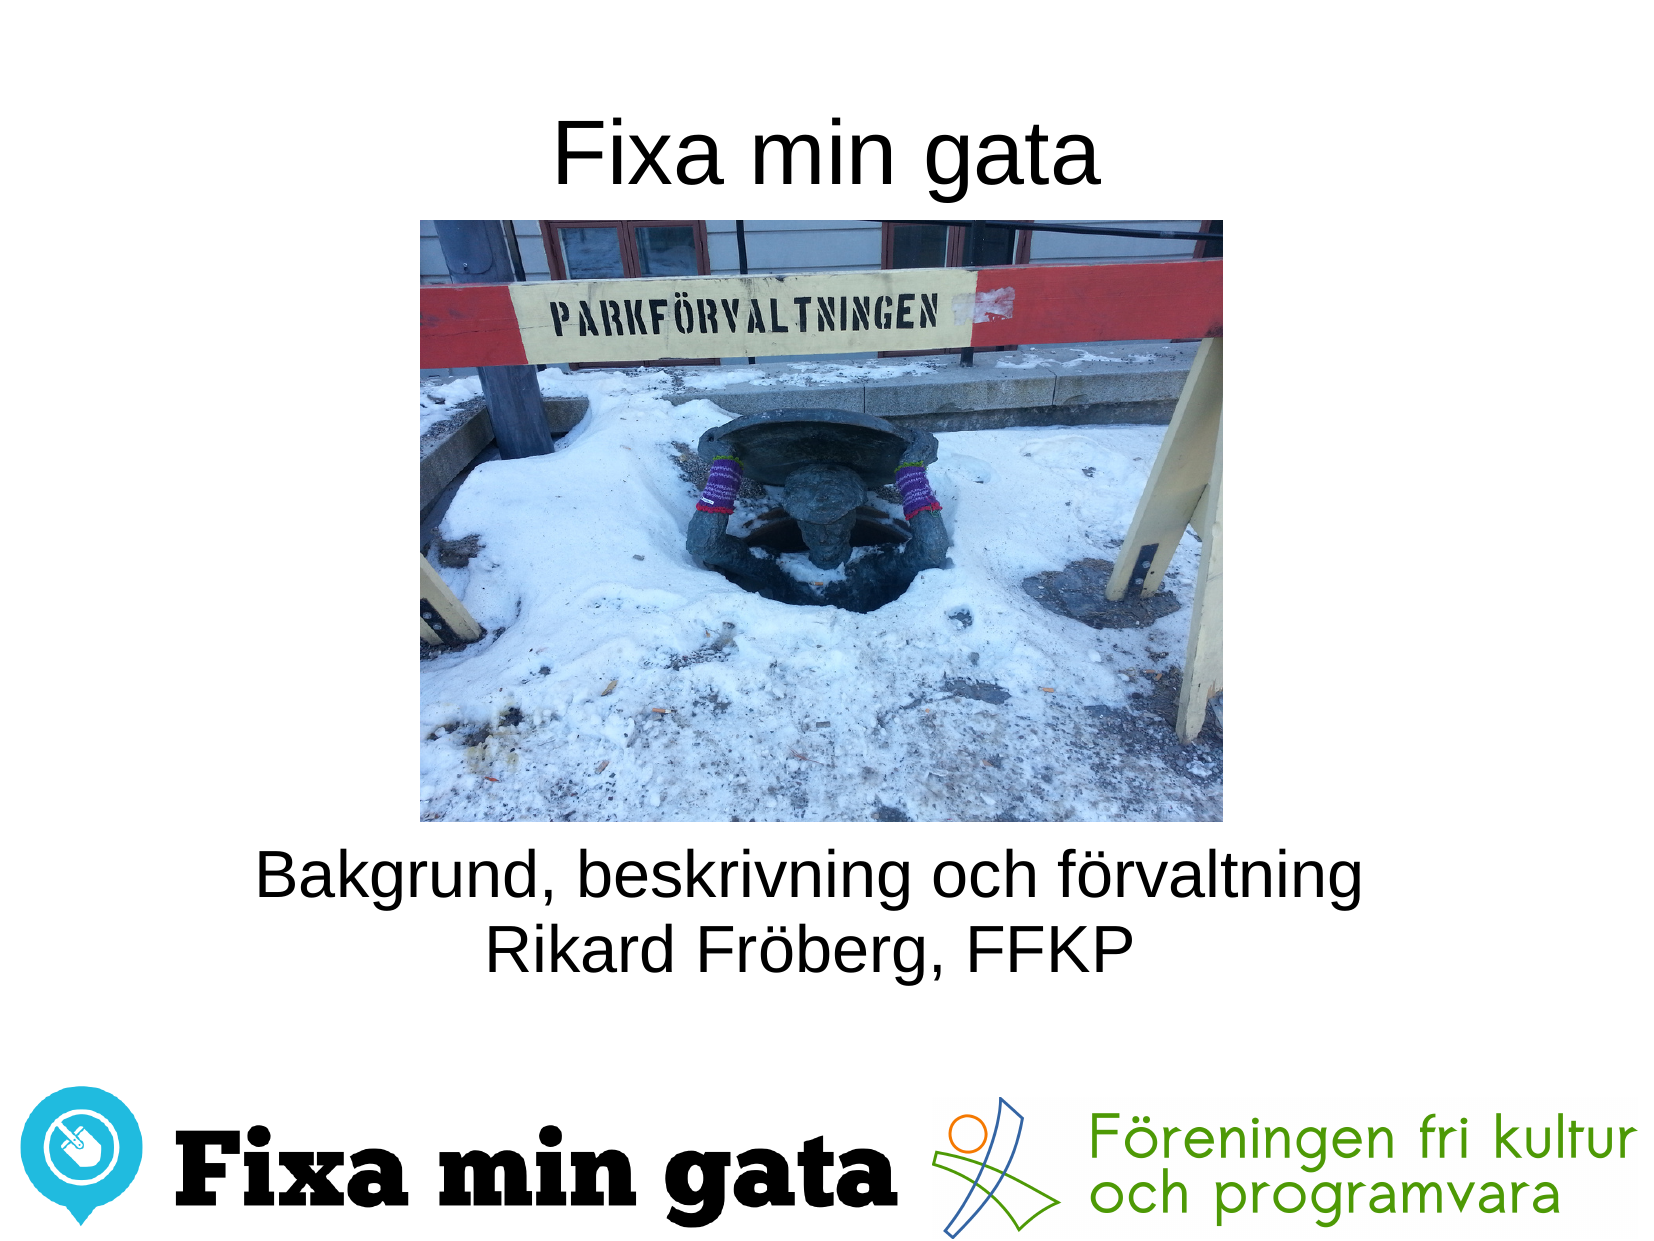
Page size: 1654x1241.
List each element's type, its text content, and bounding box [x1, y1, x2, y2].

title Fixa min gata [82, 49, 1571, 257]
picture [932, 1097, 1638, 1239]
picture [420, 220, 1223, 822]
picture [4, 1079, 910, 1236]
subtitle Bakgrund, beskrivning och förvaltning Rikard Fröberg, FFKP [82, 290, 1538, 1010]
